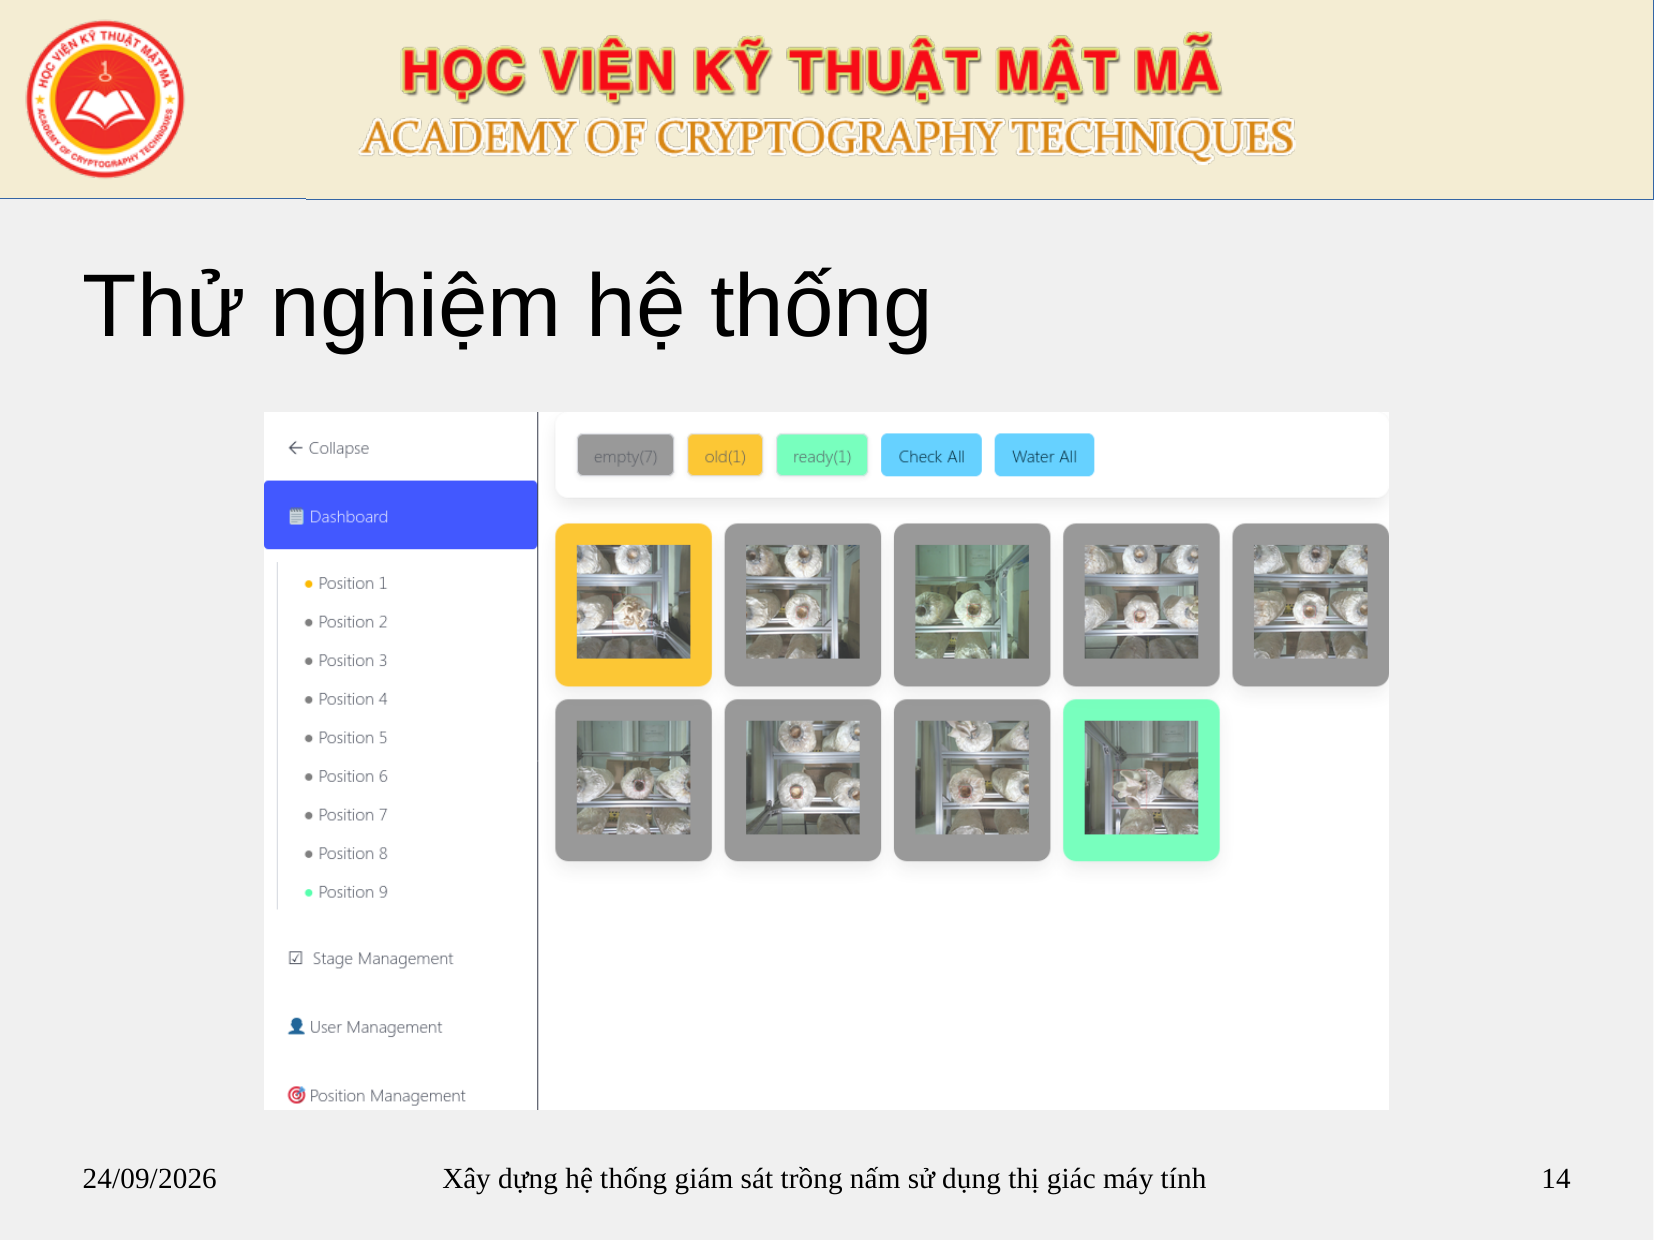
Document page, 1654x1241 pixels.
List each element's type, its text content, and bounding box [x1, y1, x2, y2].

title Thử nghiệm hệ thống [82, 236, 1576, 375]
picture [264, 412, 1389, 1110]
picture [17, 11, 194, 188]
picture [358, 31, 1296, 165]
